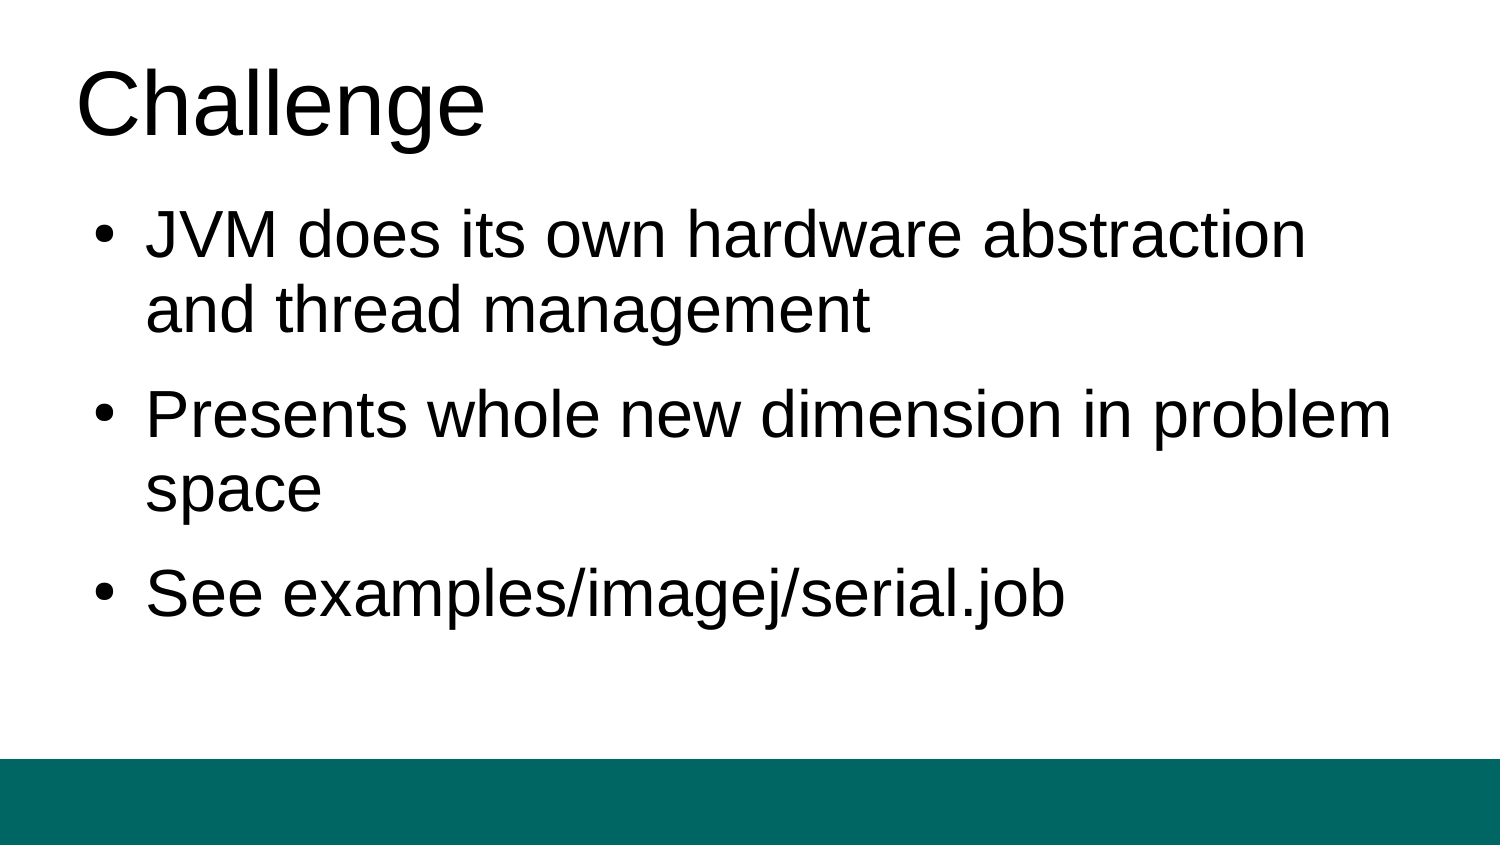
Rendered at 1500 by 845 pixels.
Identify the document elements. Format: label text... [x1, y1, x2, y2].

title Challenge [75, 33, 1425, 175]
list JVM does its own hardware abstraction and thread management Presents whole new dimension in problem space See examples/imagej/serial.job [75, 197, 1425, 688]
